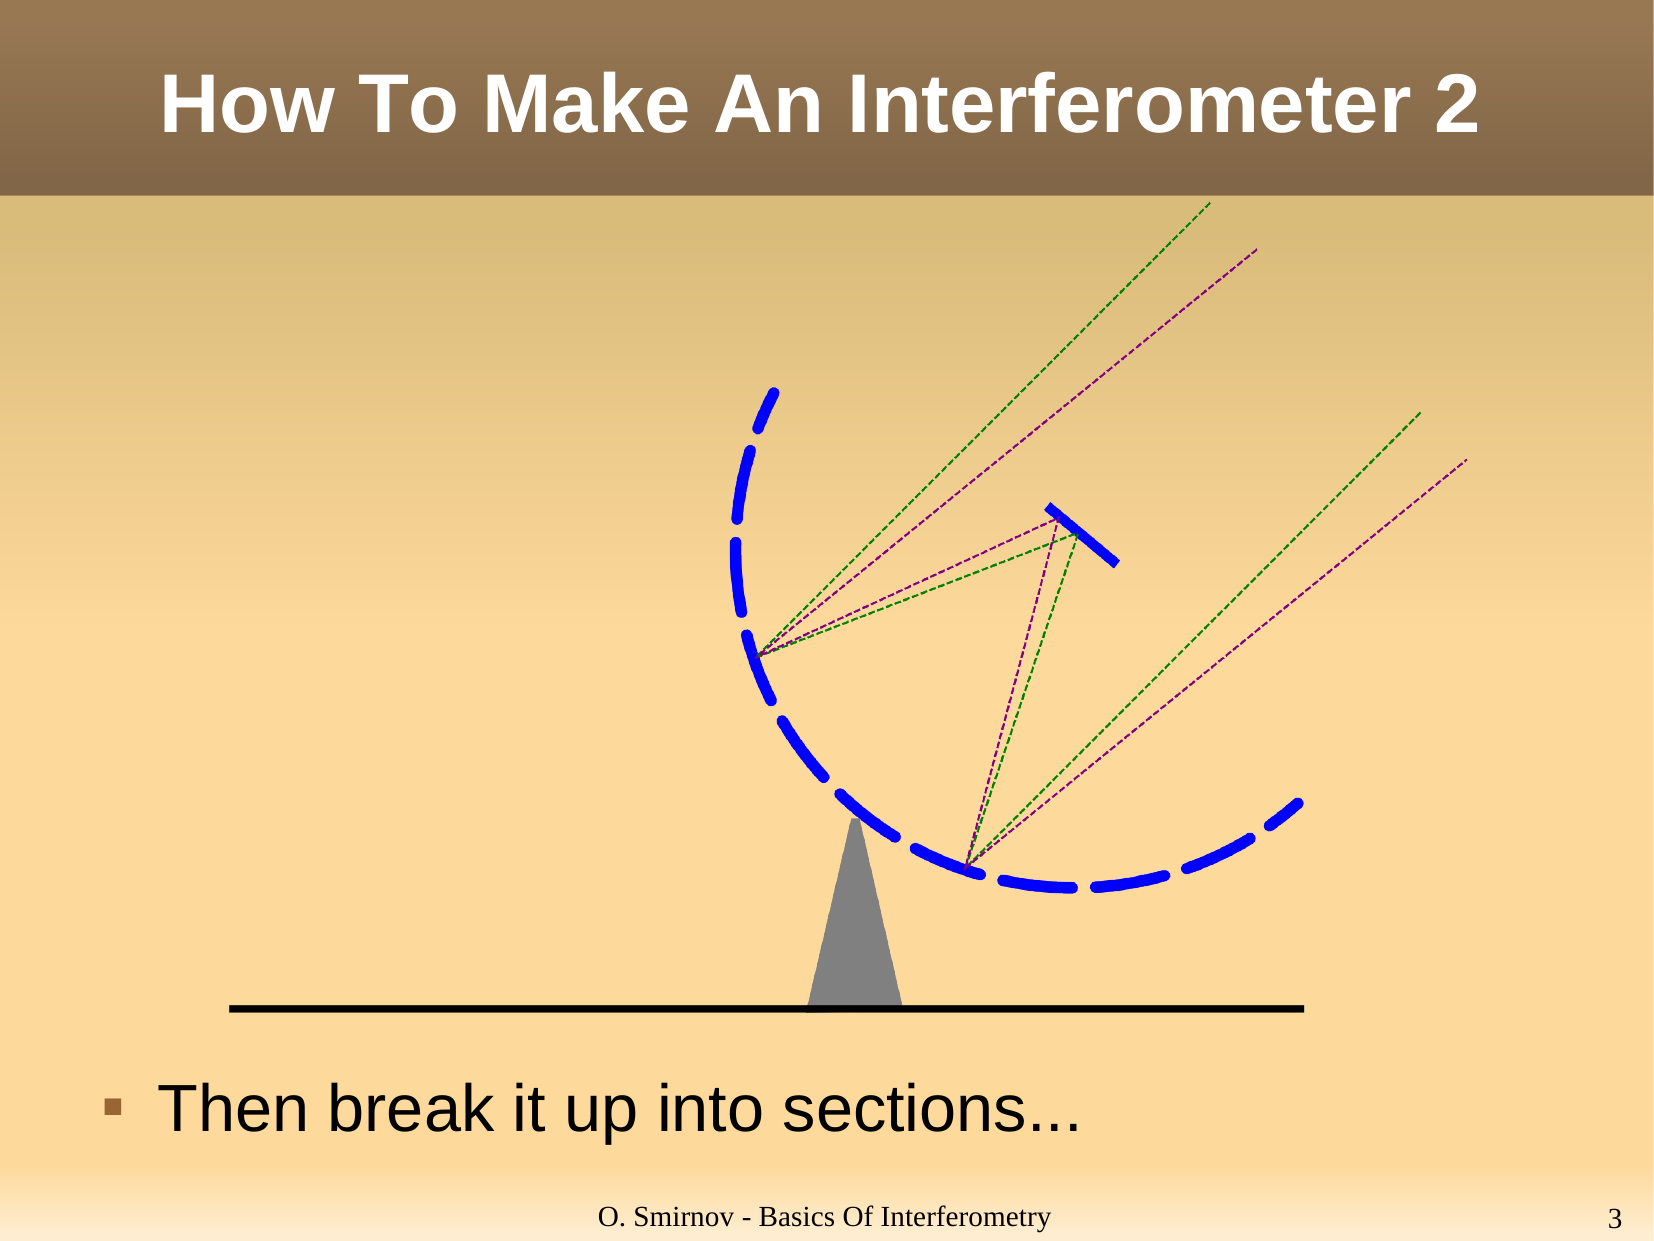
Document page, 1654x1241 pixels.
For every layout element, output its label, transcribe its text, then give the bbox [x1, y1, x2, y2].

list Then break it up into sections... [86, 1071, 1576, 1163]
picture [0, 0, 1654, 1241]
title How To Make An Interferometer 2 [76, 0, 1565, 208]
